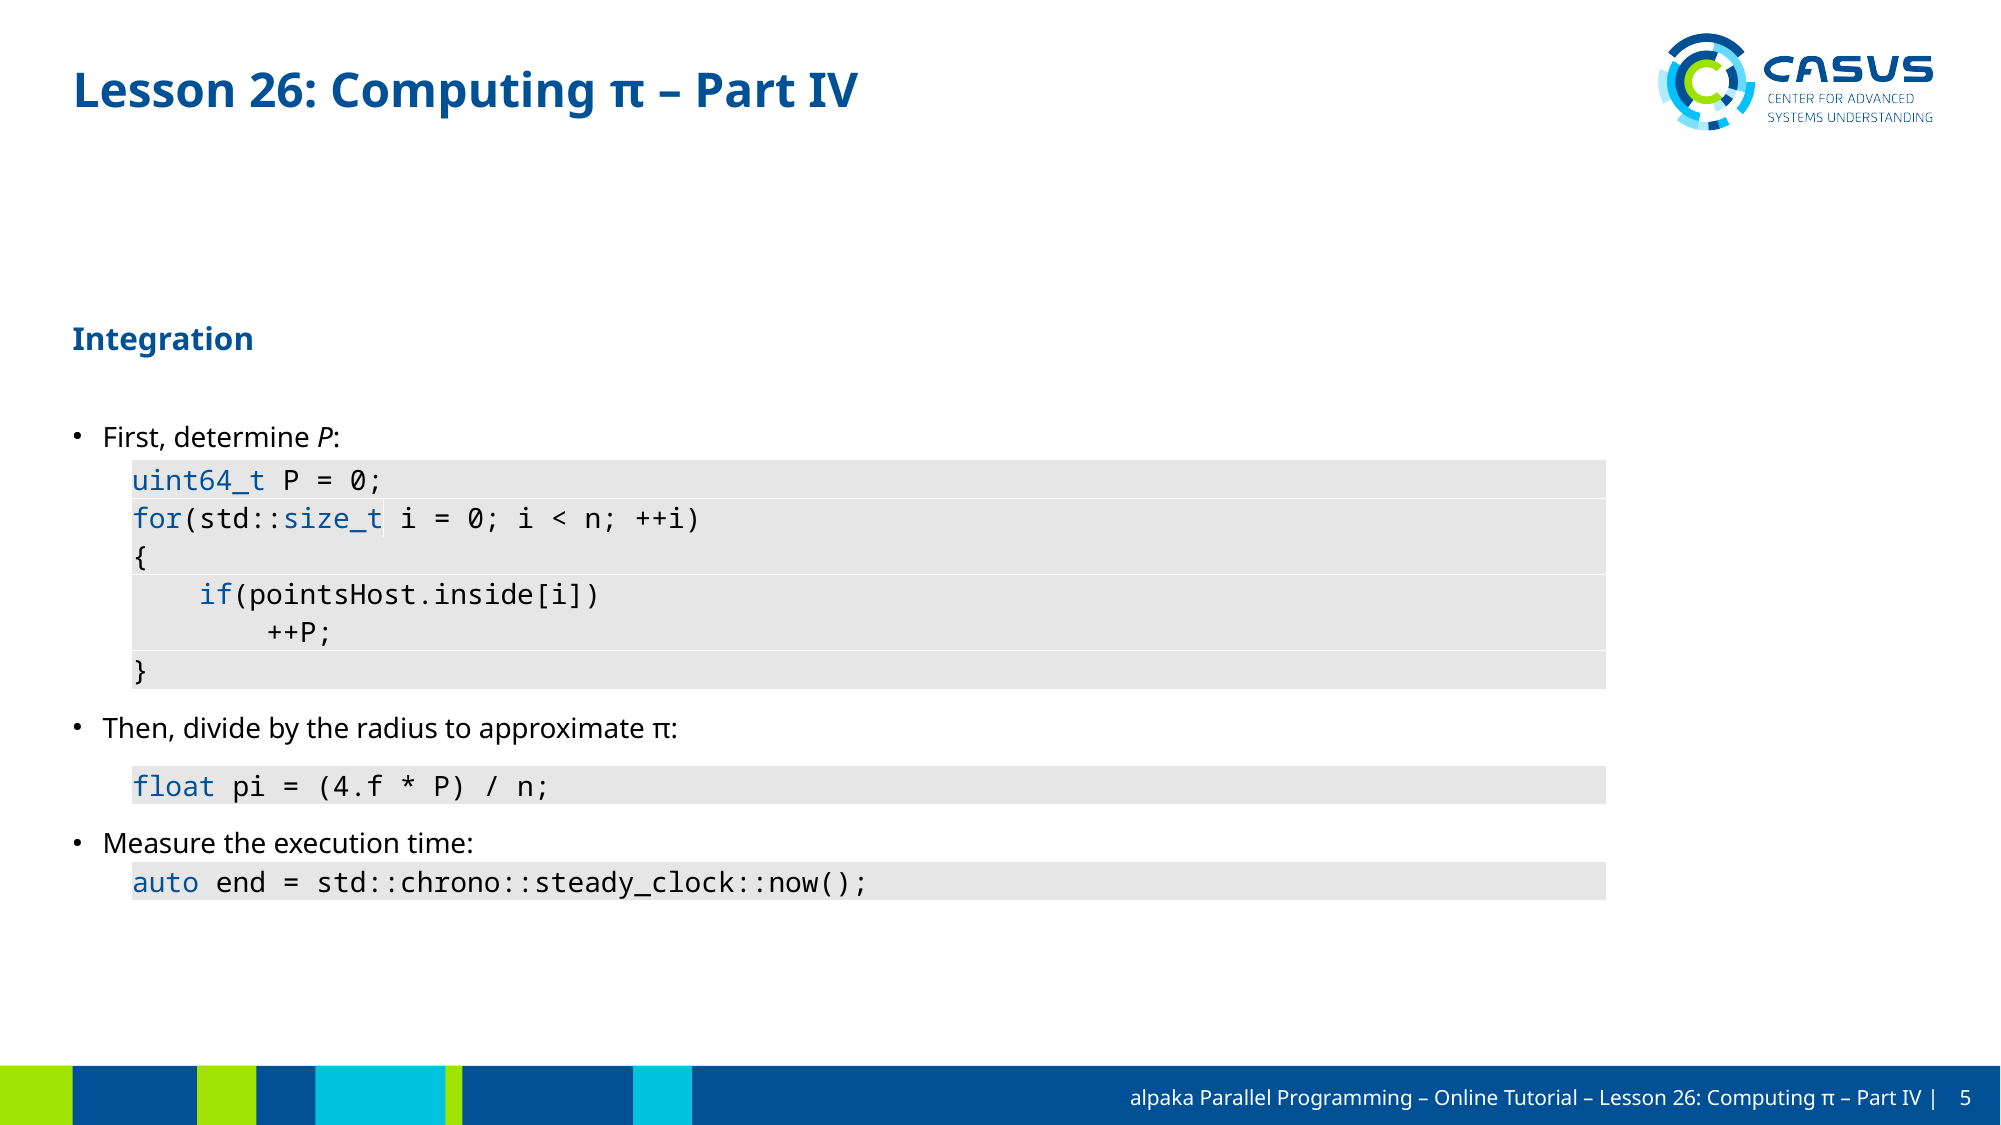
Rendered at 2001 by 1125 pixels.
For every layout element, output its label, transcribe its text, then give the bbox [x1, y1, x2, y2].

title Lesson 26: Computing π – Part IV [72, 54, 1620, 123]
list Integration First, determine P: uint64_t P = 0; for(std::size_t i = 0; i < n; ++i) { if(pointsHost.inside[i]) ++P; } Then, divide by the radius to approximate π: float pi = (4.f * P) / n; Measure the execution time: auto end = std::chrono::steady_clock::now(); [72, 316, 1620, 979]
picture [1658, 33, 1933, 131]
